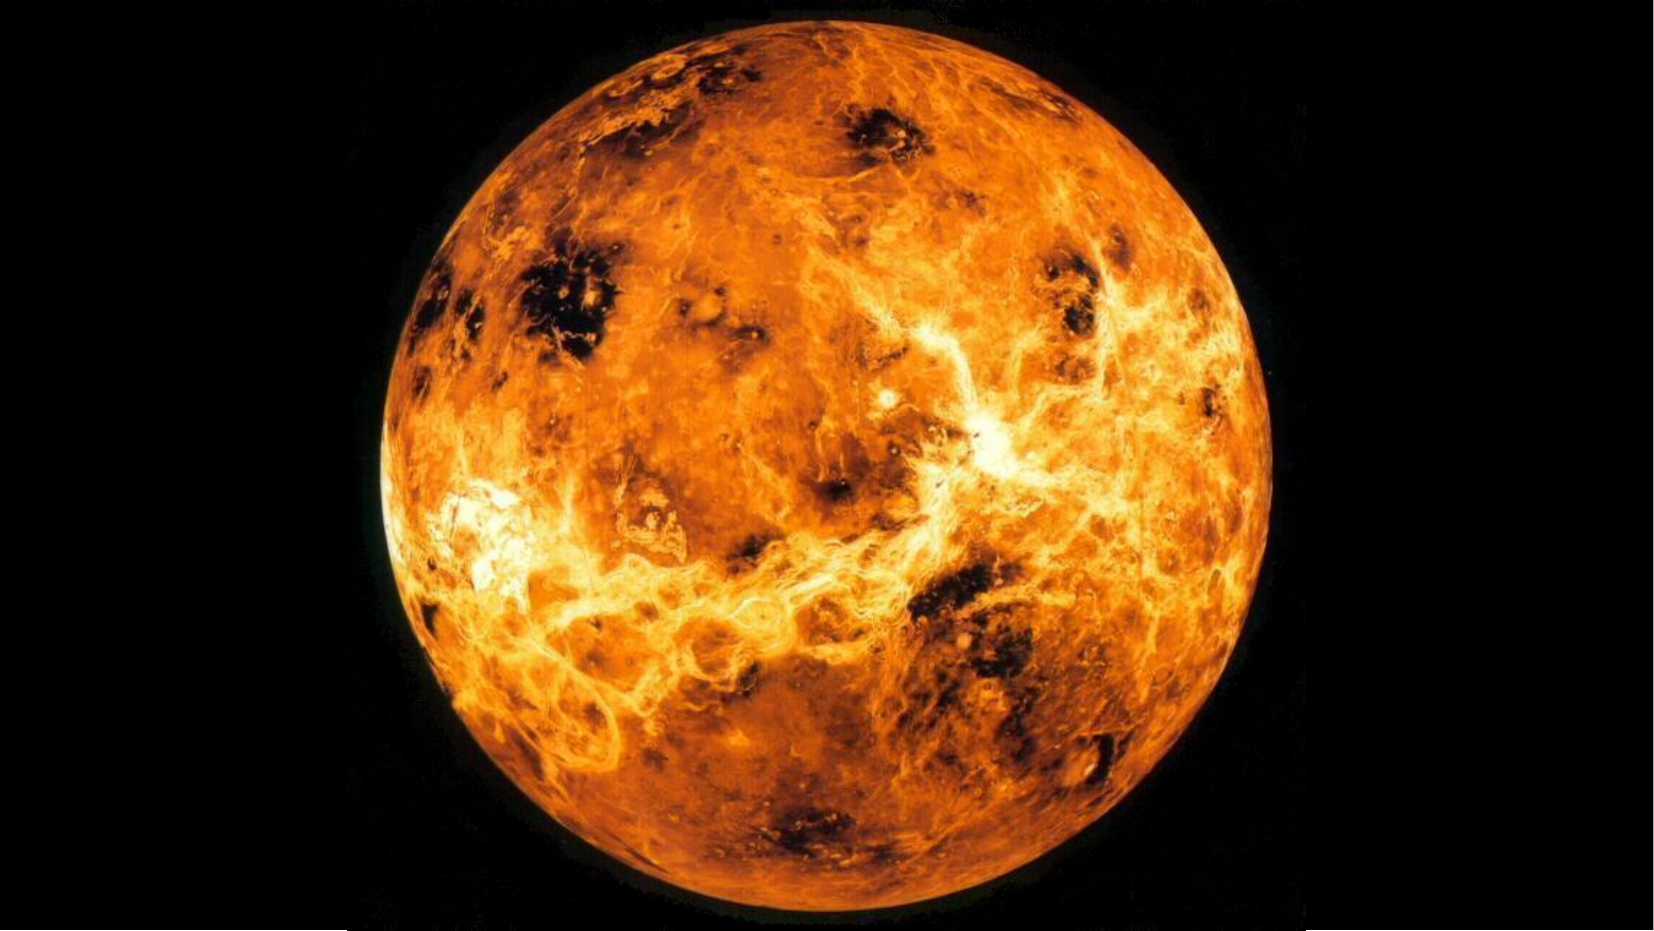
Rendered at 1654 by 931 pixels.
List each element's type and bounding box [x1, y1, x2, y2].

picture [347, 0, 1306, 931]
